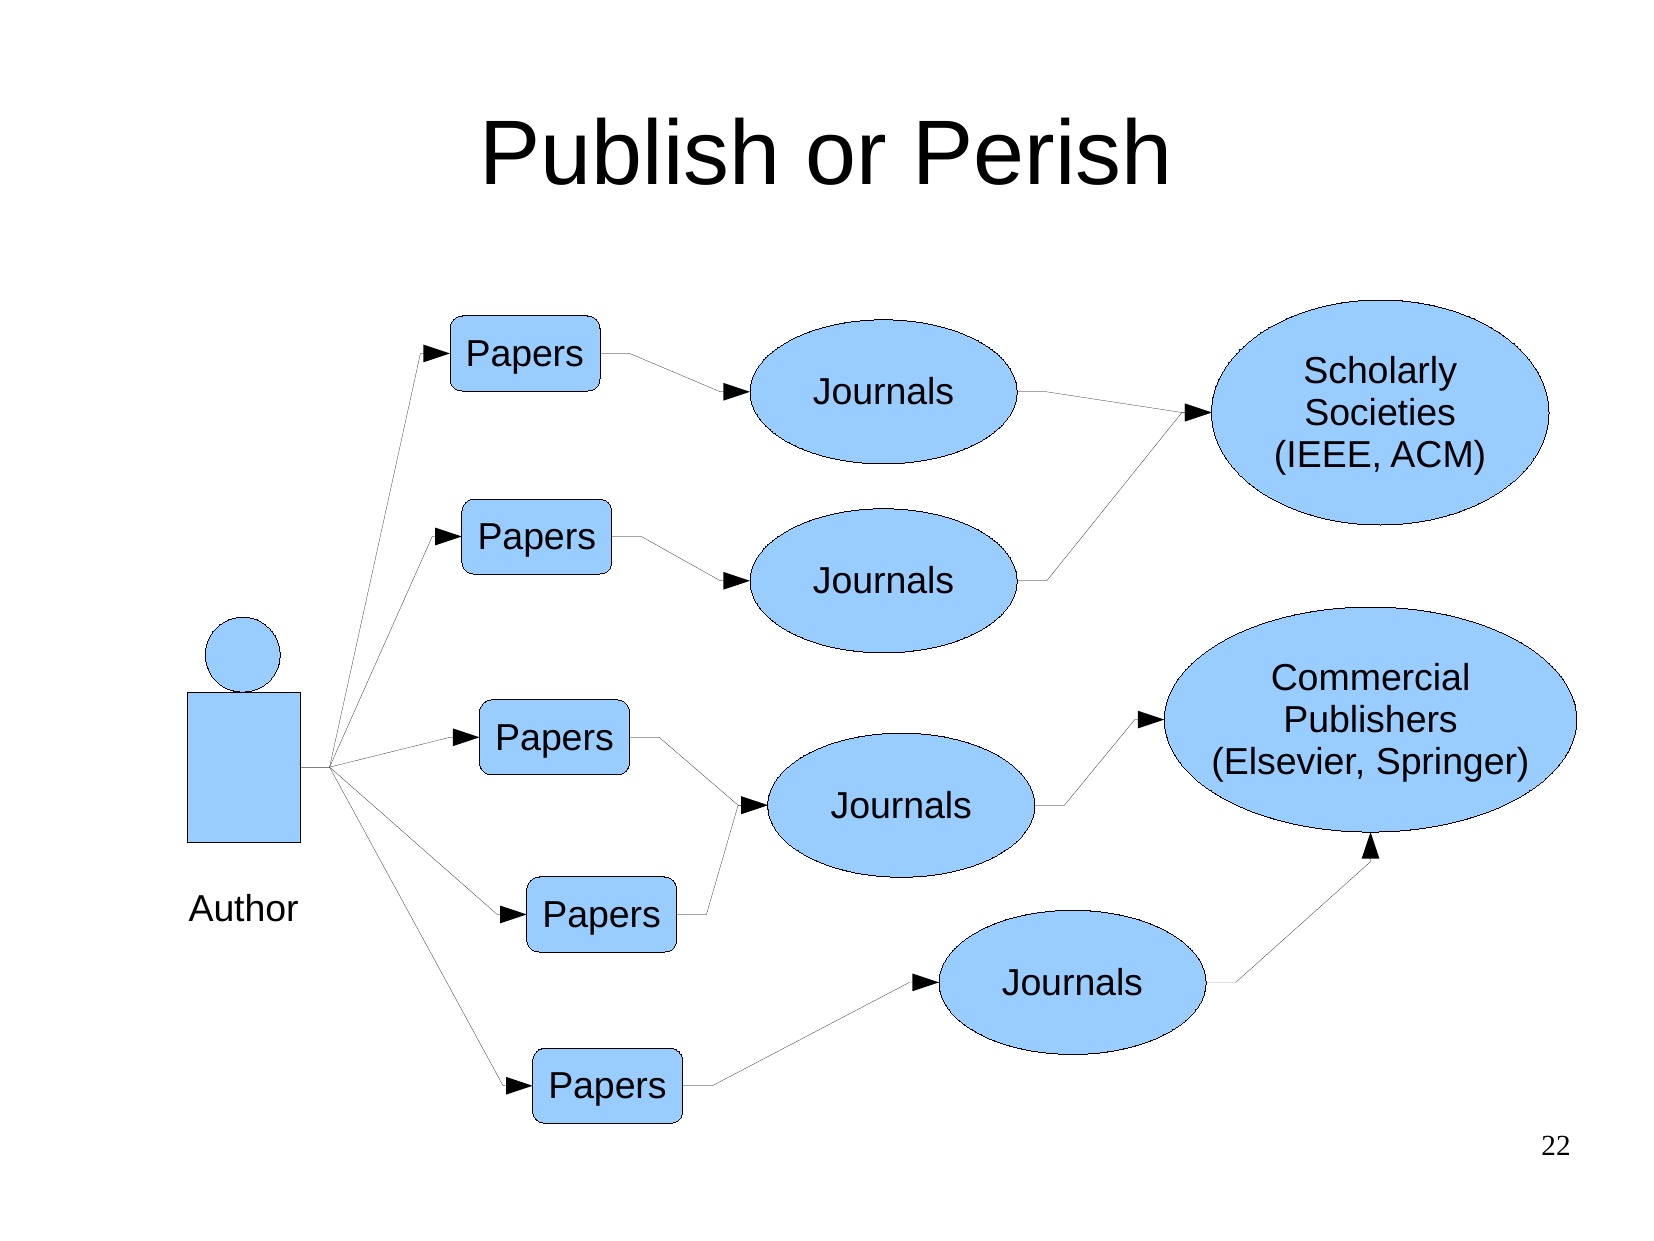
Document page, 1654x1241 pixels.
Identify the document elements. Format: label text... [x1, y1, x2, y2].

text_box Journals [750, 508, 1018, 653]
text_box Papers [532, 1048, 683, 1124]
text_box Papers [450, 315, 601, 392]
text_box Papers [479, 699, 630, 775]
text_box Papers [461, 499, 612, 575]
text_box Scholarly Societies (IEEE, ACM) [1211, 300, 1550, 526]
text_box Journals [939, 910, 1207, 1055]
text_box Commercial Publishers (Elsevier, Springer) [1164, 607, 1577, 833]
text_box Journals [767, 733, 1035, 878]
text_box Author [150, 879, 338, 937]
text_box Journals [750, 319, 1018, 464]
title Publish or Perish [82, 49, 1571, 257]
text_box Papers [526, 876, 677, 953]
text_box [187, 617, 301, 843]
